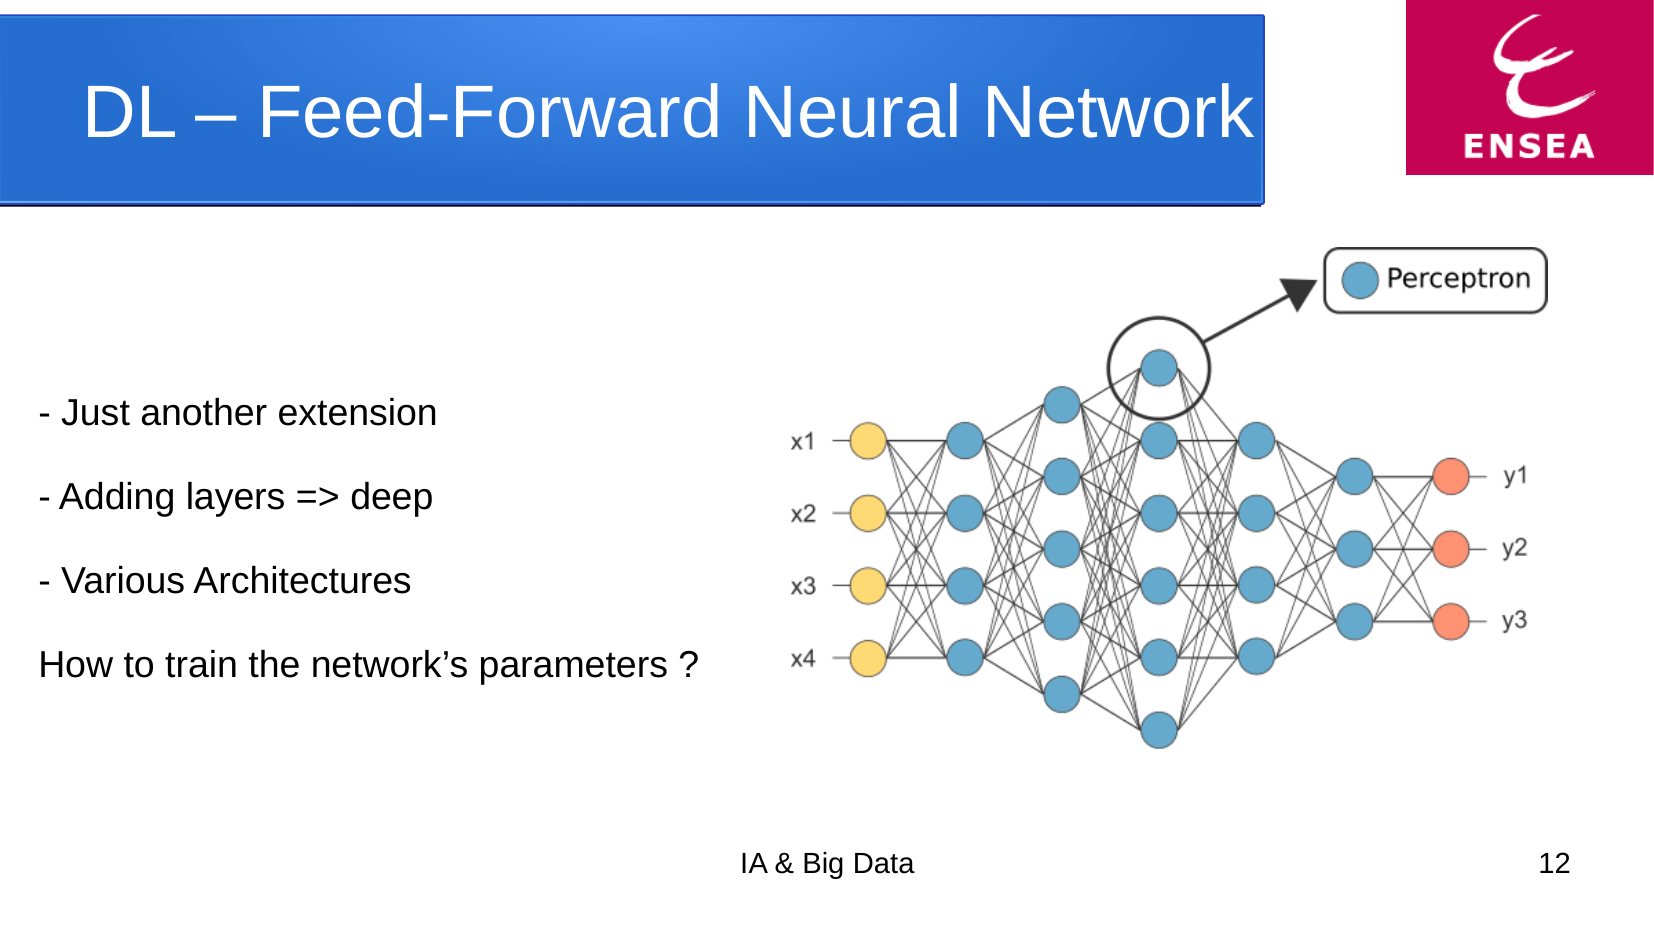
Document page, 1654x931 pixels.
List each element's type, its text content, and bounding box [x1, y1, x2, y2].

title DL – Feed-Forward Neural Network [82, 29, 1264, 196]
picture [1406, 0, 1654, 175]
picture [791, 247, 1548, 760]
text_box - Just another extension - Adding layers => deep - Various Architectures How to train the network’s parameters ? [23, 383, 733, 735]
